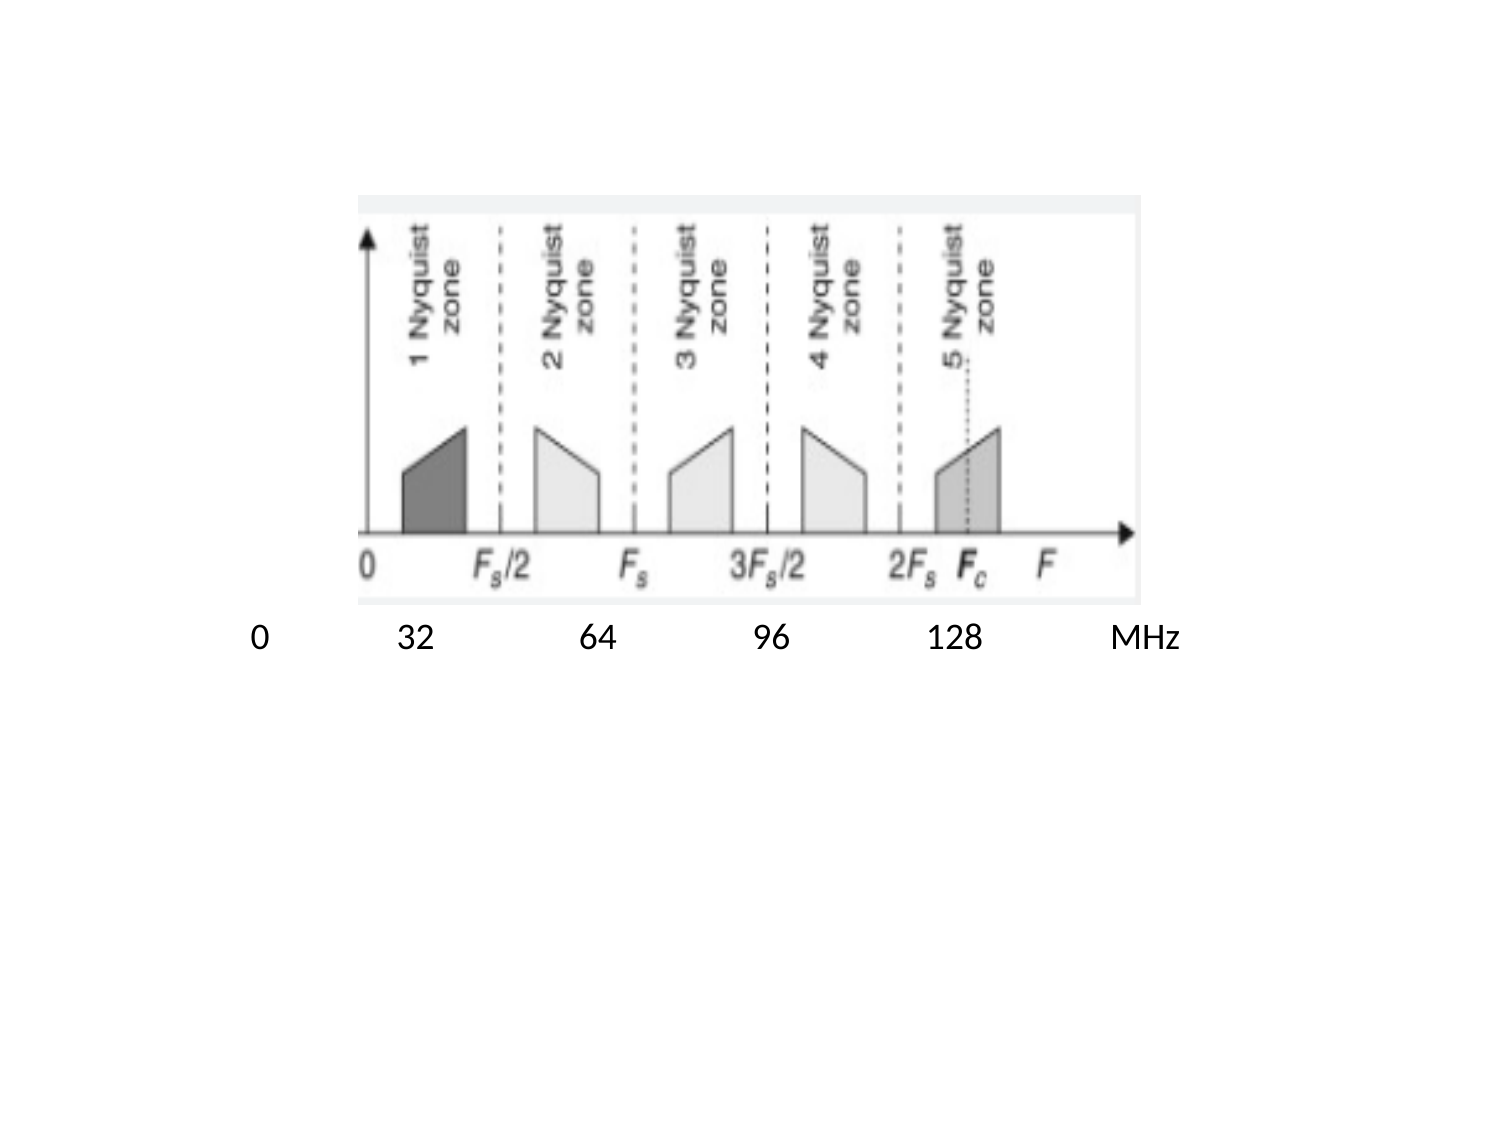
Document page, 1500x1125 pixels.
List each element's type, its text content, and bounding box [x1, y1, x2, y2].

picture [358, 195, 1141, 604]
text_box 0 32 64 96 128 MHz [235, 604, 1249, 665]
